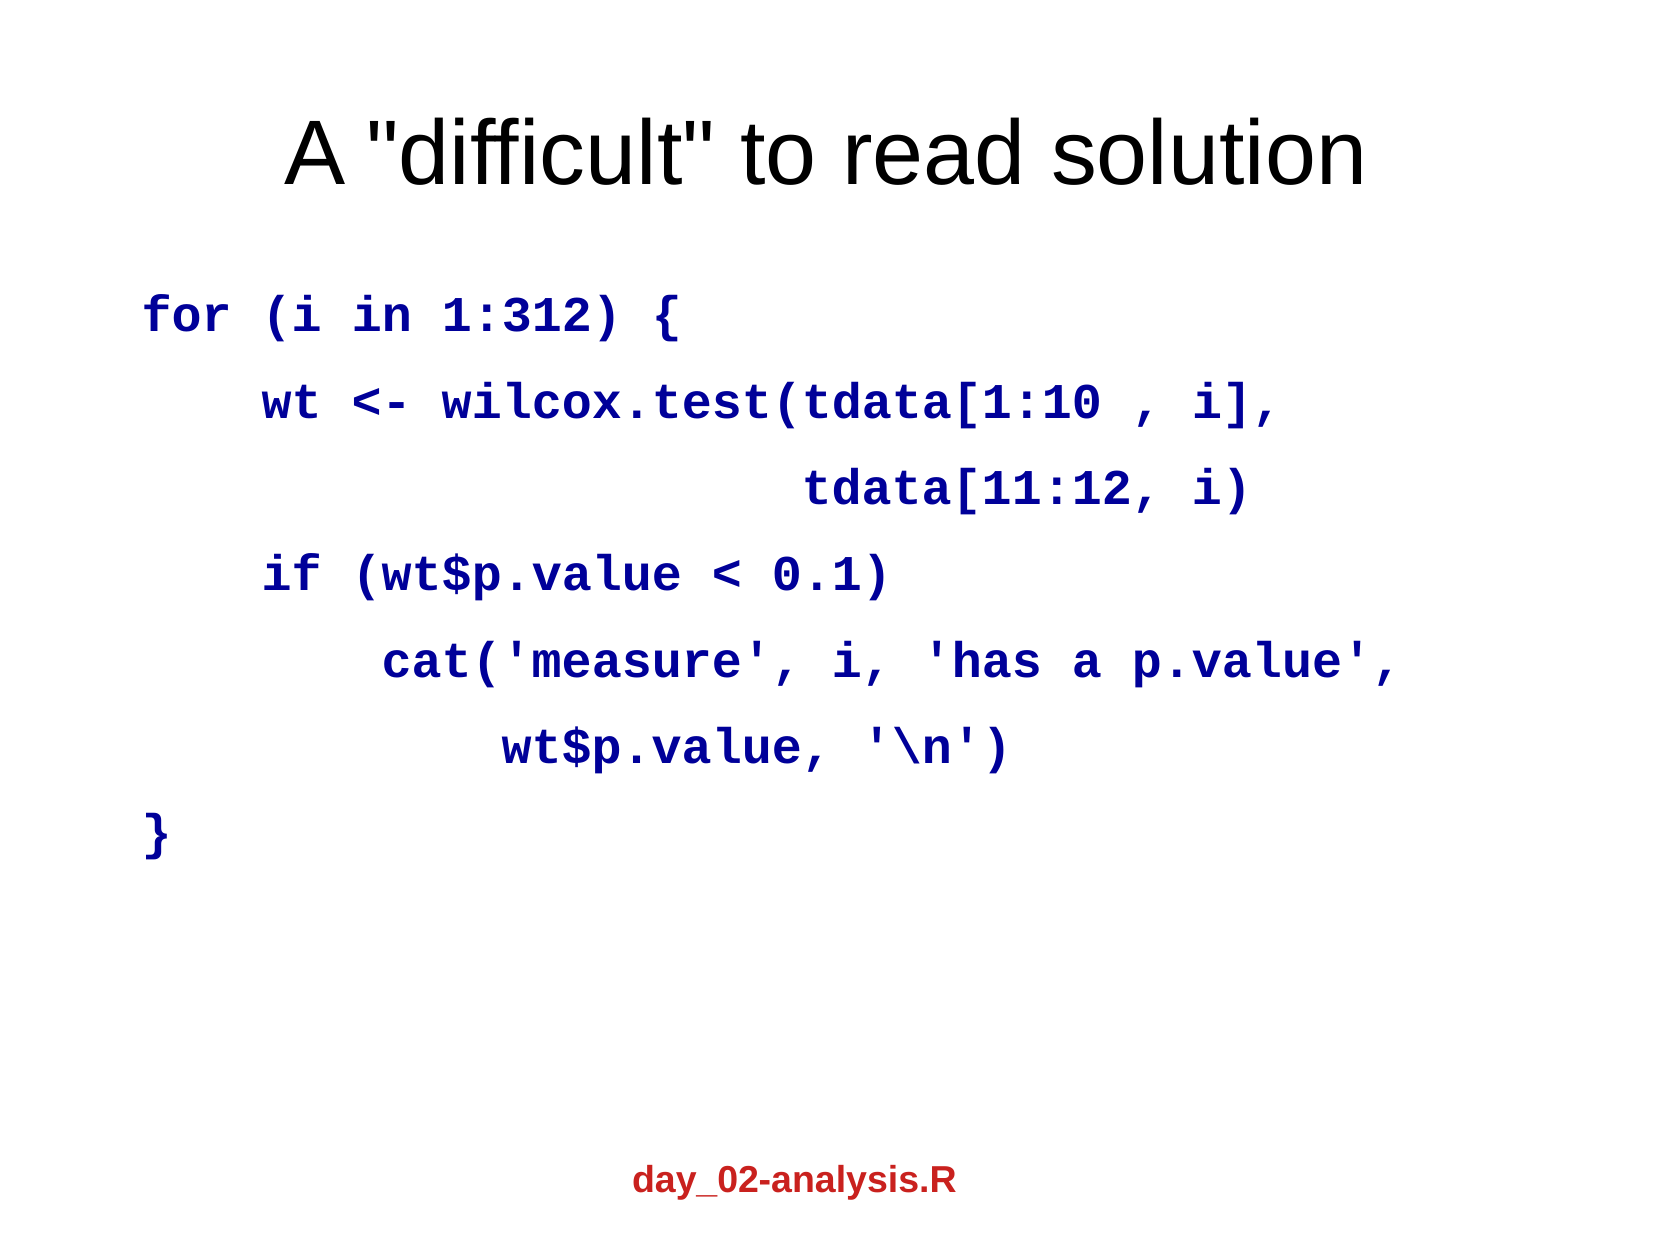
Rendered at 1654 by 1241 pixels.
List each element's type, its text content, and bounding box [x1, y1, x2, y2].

title A "difficult" to read solution [82, 49, 1571, 257]
text_box day_02-analysis.R [402, 1151, 1187, 1209]
list for (i in 1:312) { wt <- wilcox.test(tdata[1:10 , i], tdata[11:12, i) if (wt$p.value < 0.1) cat('measure', i, 'has a p.value', wt$p.value, '\n') } [82, 290, 1571, 1170]
